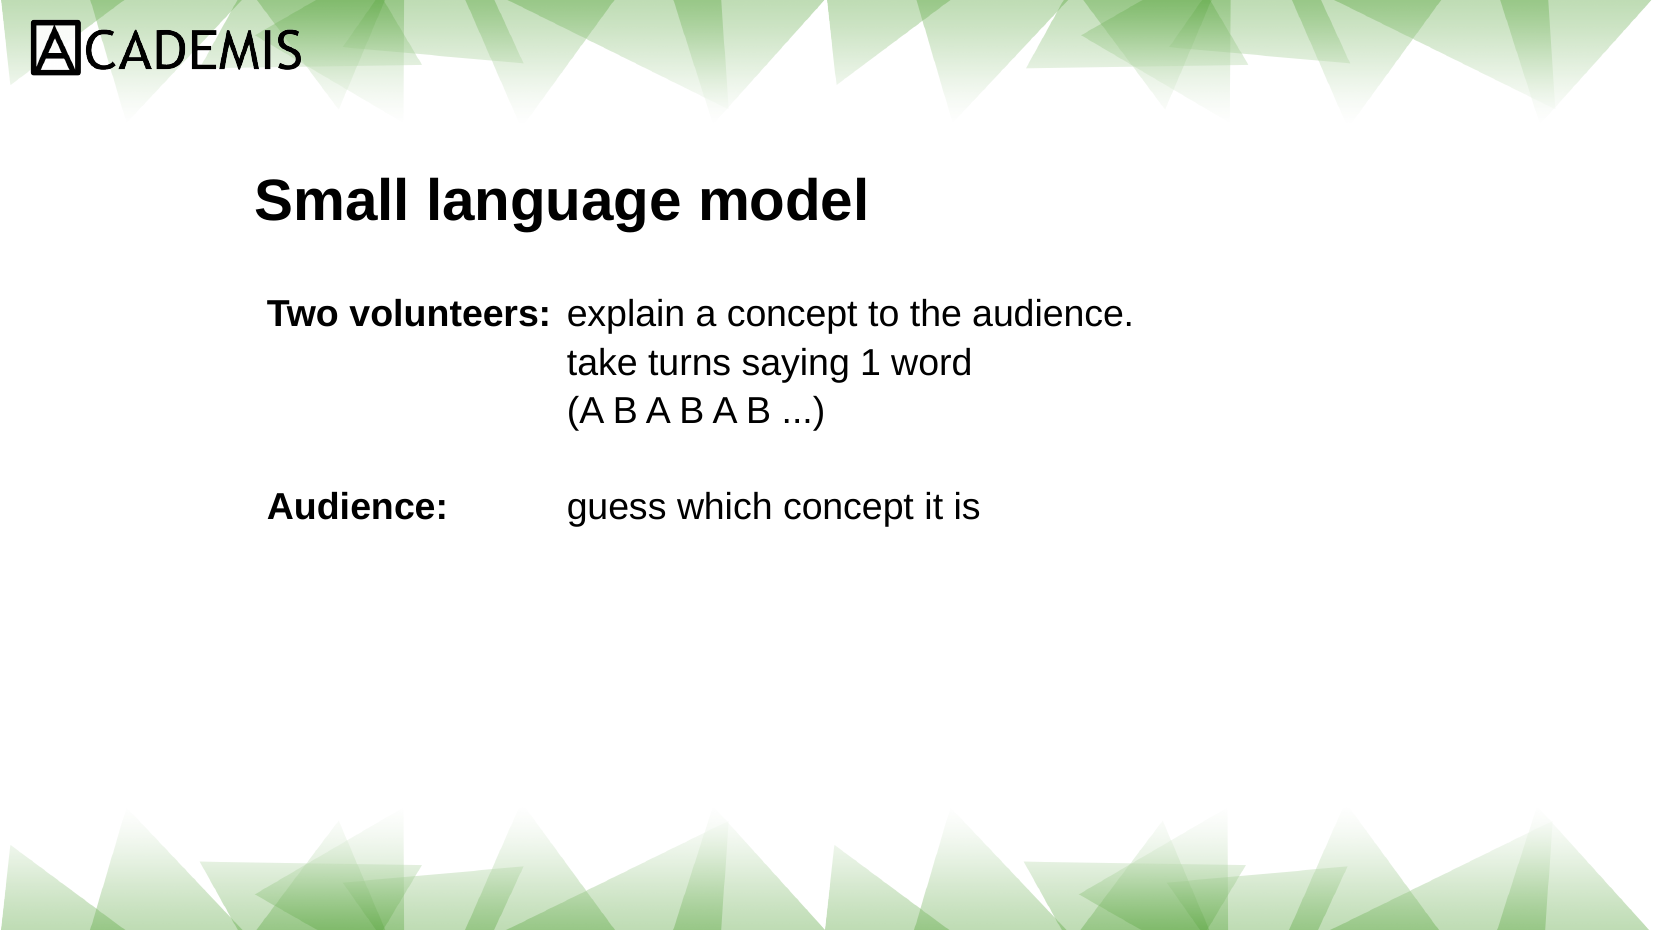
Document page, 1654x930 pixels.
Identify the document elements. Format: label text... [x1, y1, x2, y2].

title Small language model [180, 86, 946, 282]
picture [0, 0, 1653, 128]
picture [0, 802, 1651, 930]
text_box Two volunteers: explain a concept to the audience. take turns saying 1 word (A B A B A B ...) Audience: guess which concept it is [252, 279, 1426, 681]
